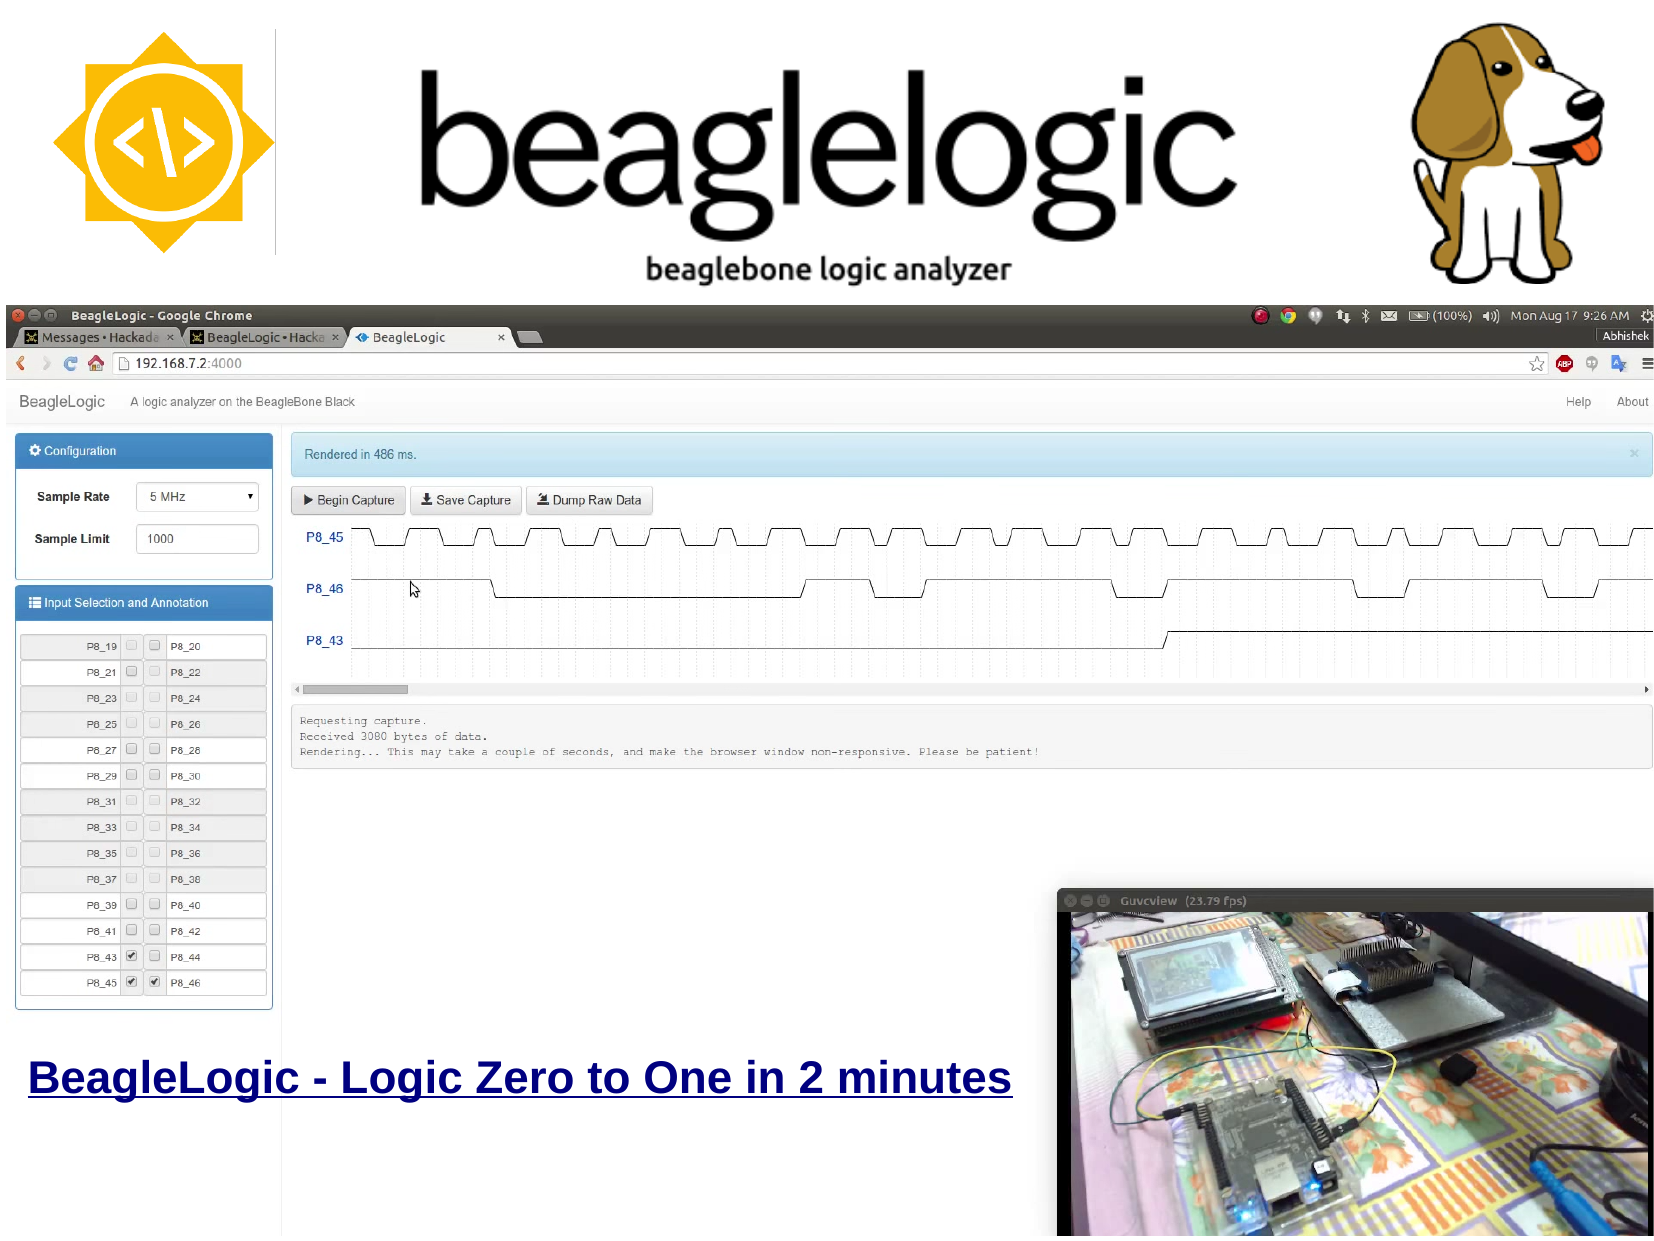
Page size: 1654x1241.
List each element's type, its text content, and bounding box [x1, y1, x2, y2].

picture [6, 305, 1654, 1236]
picture [50, 29, 276, 255]
picture [1391, 22, 1608, 284]
picture [317, 23, 1359, 304]
text_box BeagleLogic - Logic Zero to One in 2 minutes [12, 1044, 1028, 1159]
